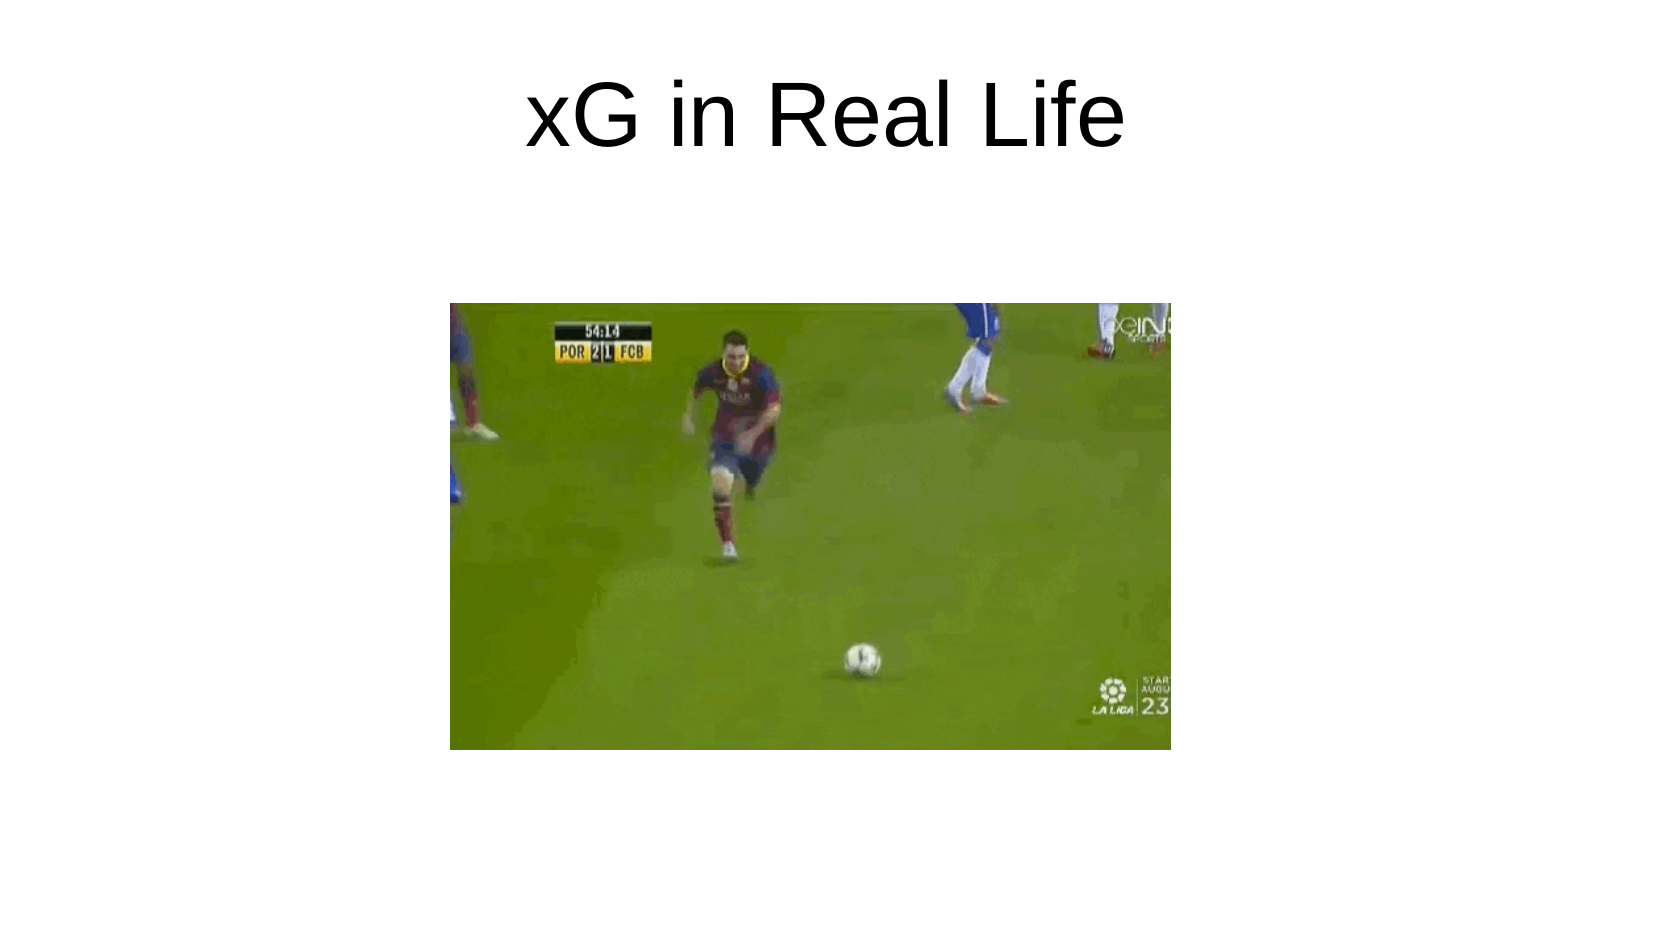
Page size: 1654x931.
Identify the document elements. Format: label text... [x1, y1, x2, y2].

picture [450, 303, 1171, 751]
title xG in Real Life [82, 37, 1571, 193]
